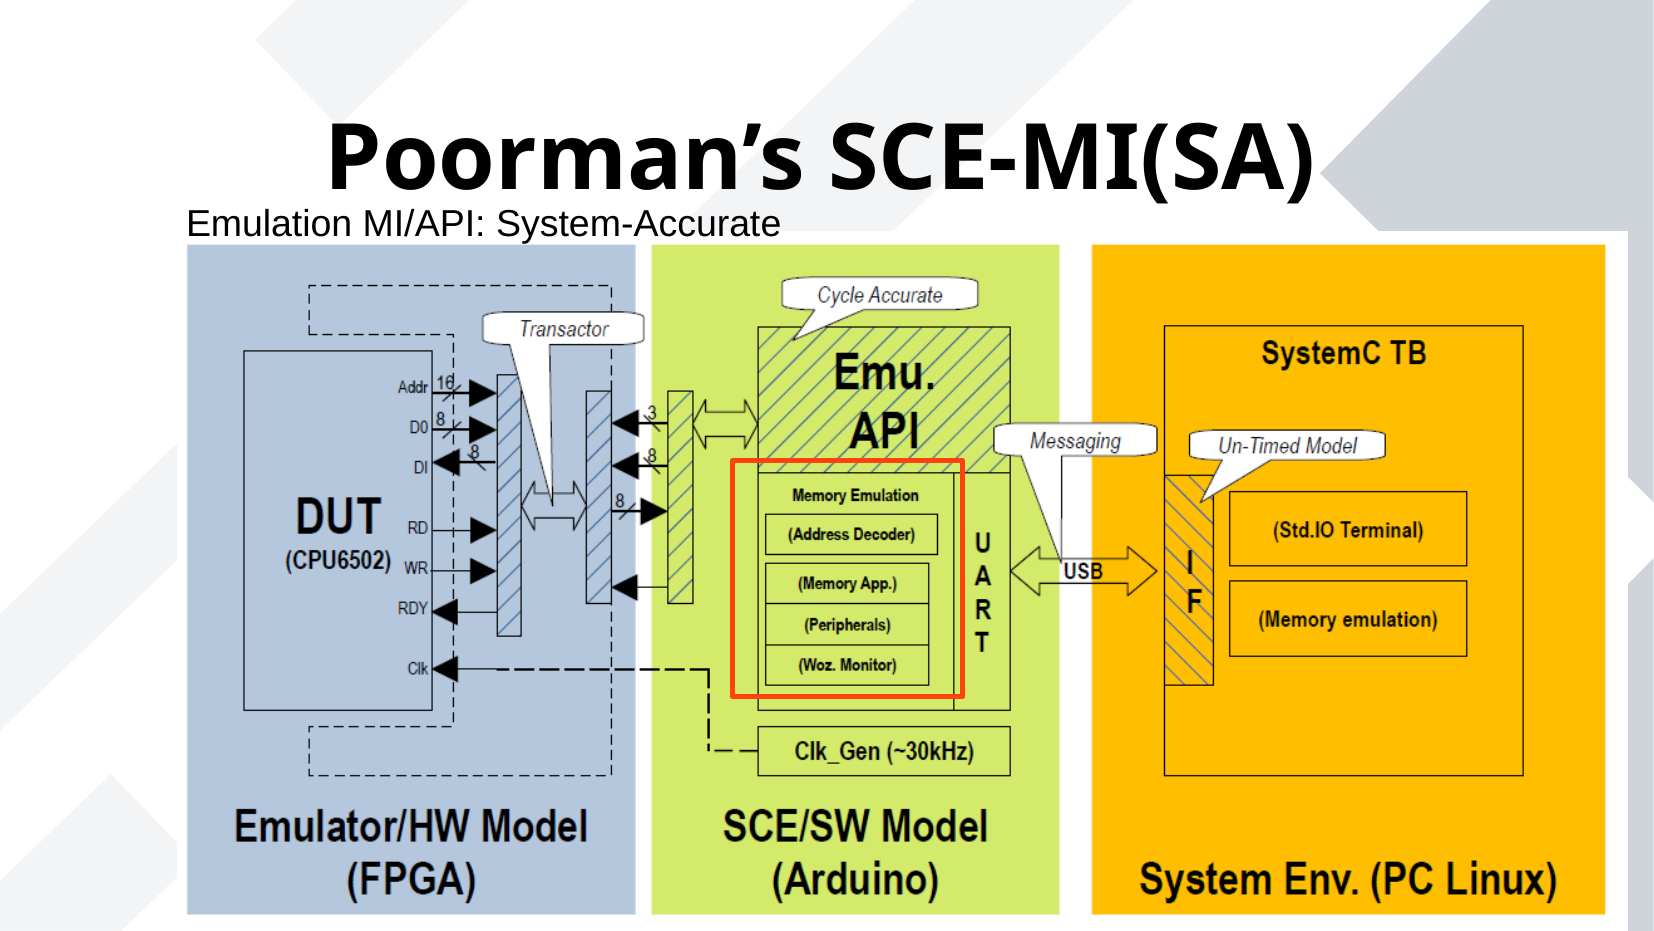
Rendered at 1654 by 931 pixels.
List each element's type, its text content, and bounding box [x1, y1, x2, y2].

title Poorman’s SCE-MI(SA) [76, 76, 1565, 233]
text_box Emulation MI/API: System-Accurate [171, 194, 939, 252]
picture [177, 231, 1628, 931]
